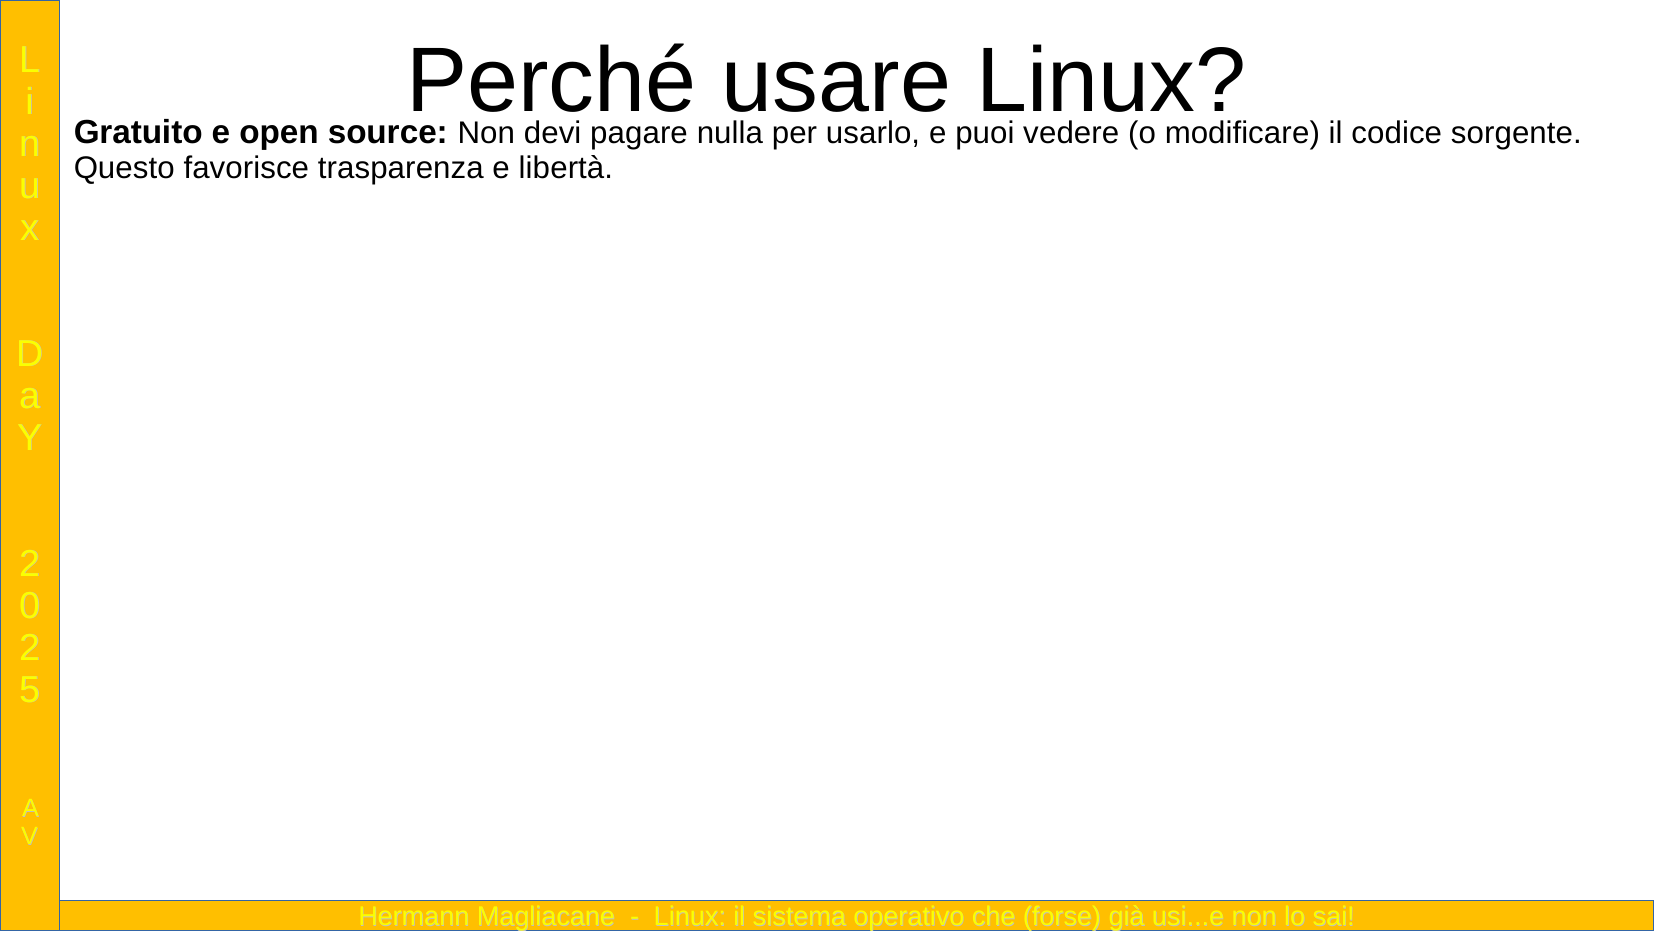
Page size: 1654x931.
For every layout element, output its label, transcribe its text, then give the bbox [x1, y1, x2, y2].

text_box Gratuito e open source: Non devi pagare nulla per usarlo, e puoi vedere (o modificare) il codice sorgente. Questo favorisce trasparenza e libertà. [59, 106, 1654, 931]
title Perché usare Linux? [82, 1, 1571, 106]
text_box L i n u x D a Y 2 0 2 5 AV [0, 0, 60, 931]
